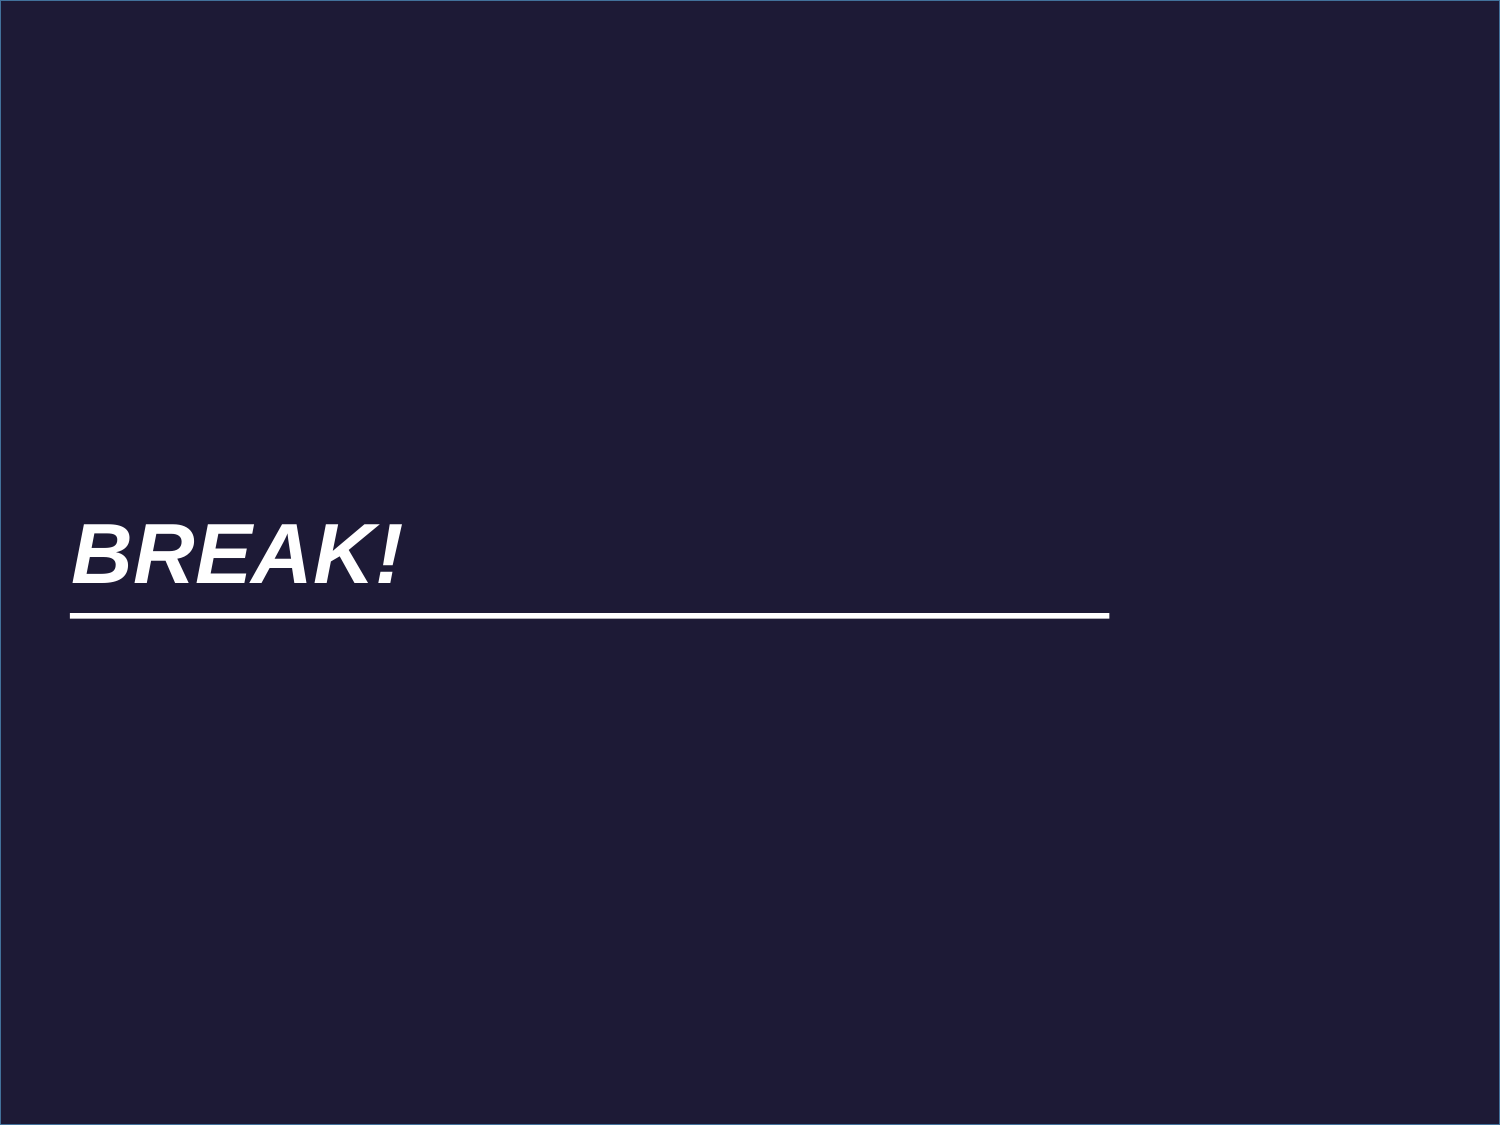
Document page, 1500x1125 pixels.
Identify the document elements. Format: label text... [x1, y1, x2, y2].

title BREAK! [64, 484, 1415, 628]
